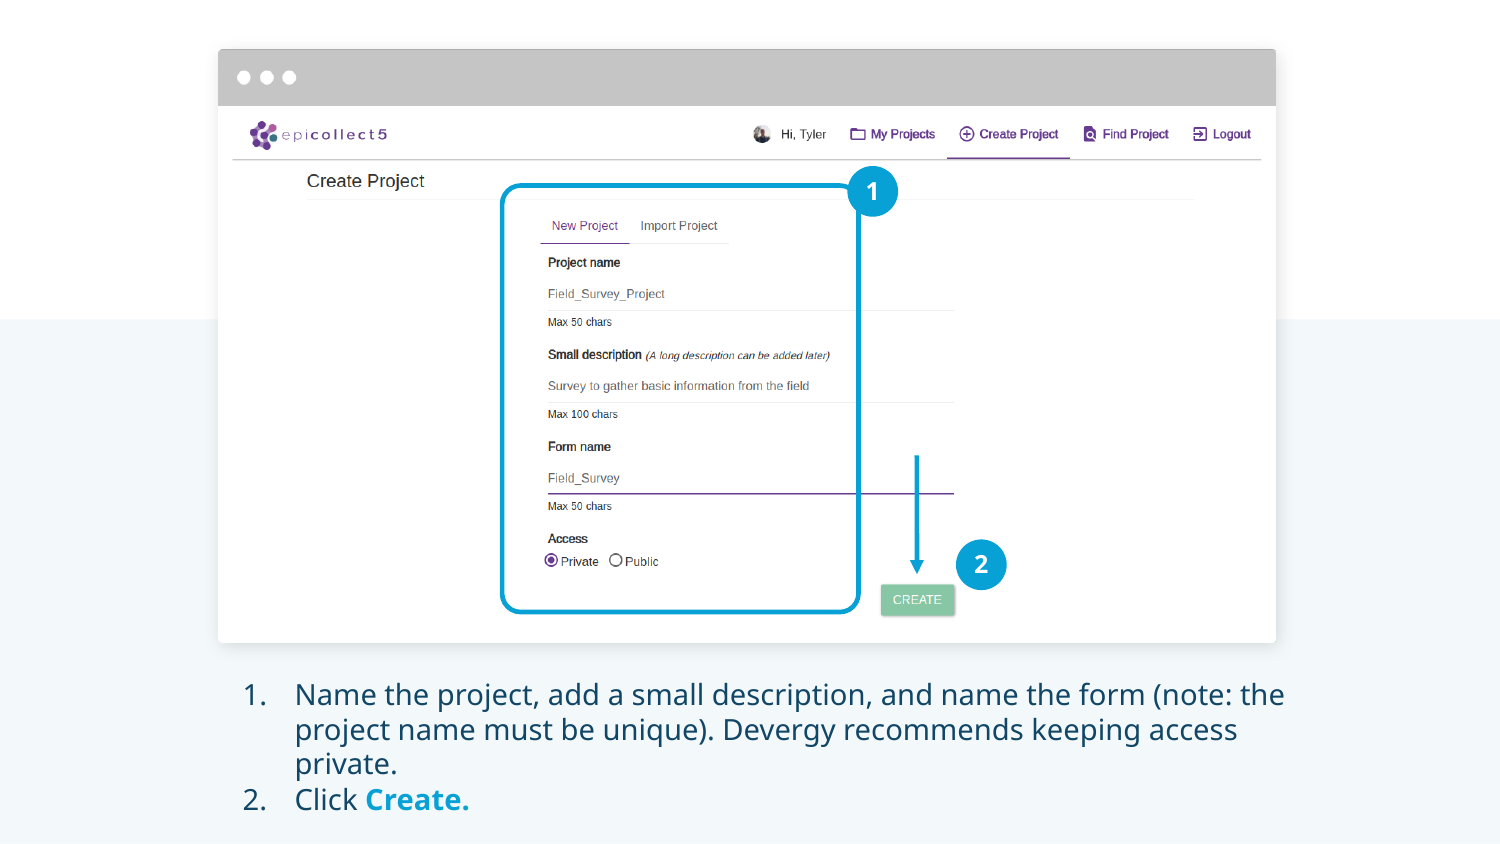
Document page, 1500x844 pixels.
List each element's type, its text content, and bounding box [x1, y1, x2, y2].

text_box [850, 204, 895, 217]
text_box [0, 319, 1500, 844]
text_box 2 [957, 533, 1005, 578]
text_box [959, 578, 1003, 591]
text_box 1 [849, 159, 897, 204]
picture [124, 0, 1376, 742]
text_box Name the project, add a small description, and name the form (note: the project name must be unique). Devergy recommends keeping access private. Click Create. [204, 660, 1329, 822]
